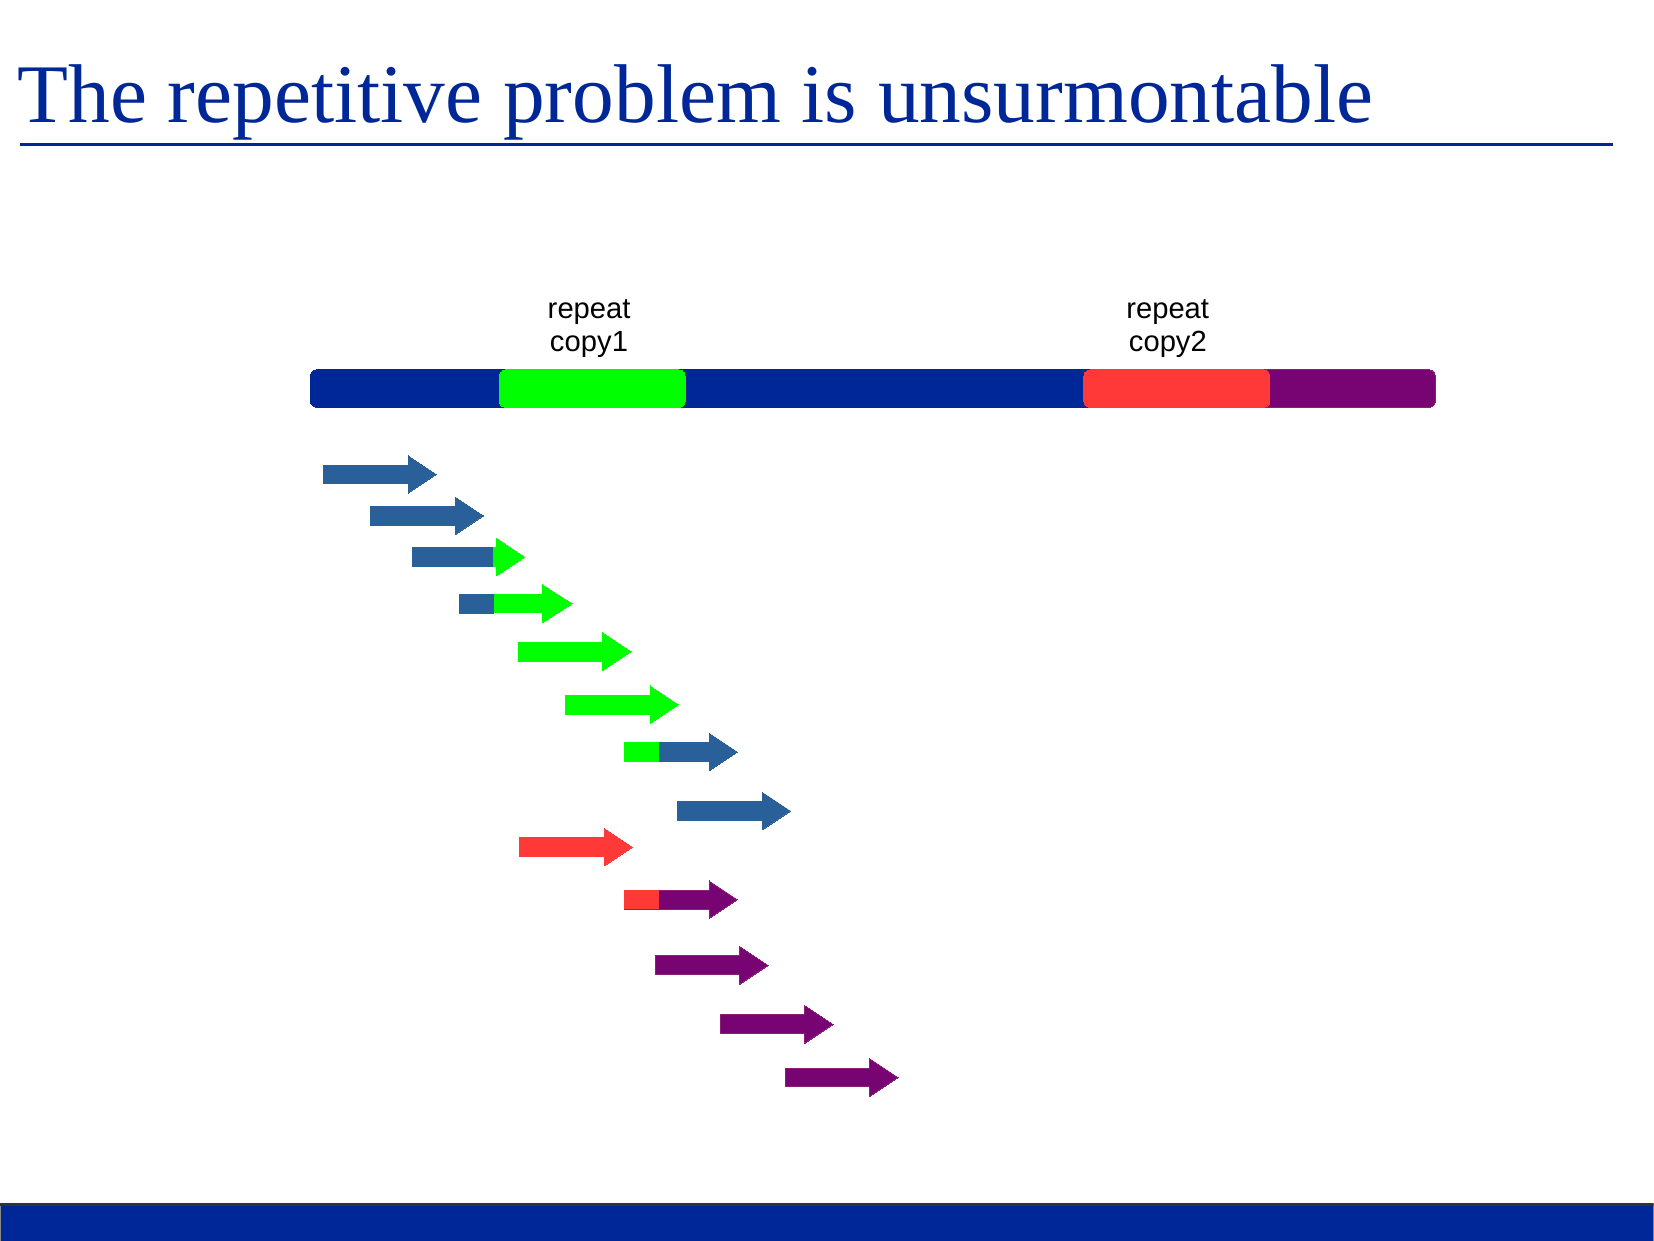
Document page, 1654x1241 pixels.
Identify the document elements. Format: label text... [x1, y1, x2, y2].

text_box [624, 733, 738, 771]
text_box [677, 792, 791, 830]
text_box [720, 1005, 834, 1044]
text_box [785, 1058, 899, 1097]
text_box repeat copy1 [532, 284, 646, 365]
text_box [323, 455, 437, 494]
title The repetitive problem is unsurmontable [17, 0, 1589, 198]
text_box [310, 369, 1436, 408]
text_box [565, 685, 679, 724]
text_box [518, 632, 632, 671]
text_box [624, 880, 738, 919]
text_box [655, 946, 769, 985]
text_box [519, 828, 633, 866]
text_box [370, 497, 484, 535]
text_box repeat copy2 [1111, 284, 1225, 365]
text_box [412, 538, 525, 576]
text_box [459, 584, 573, 623]
